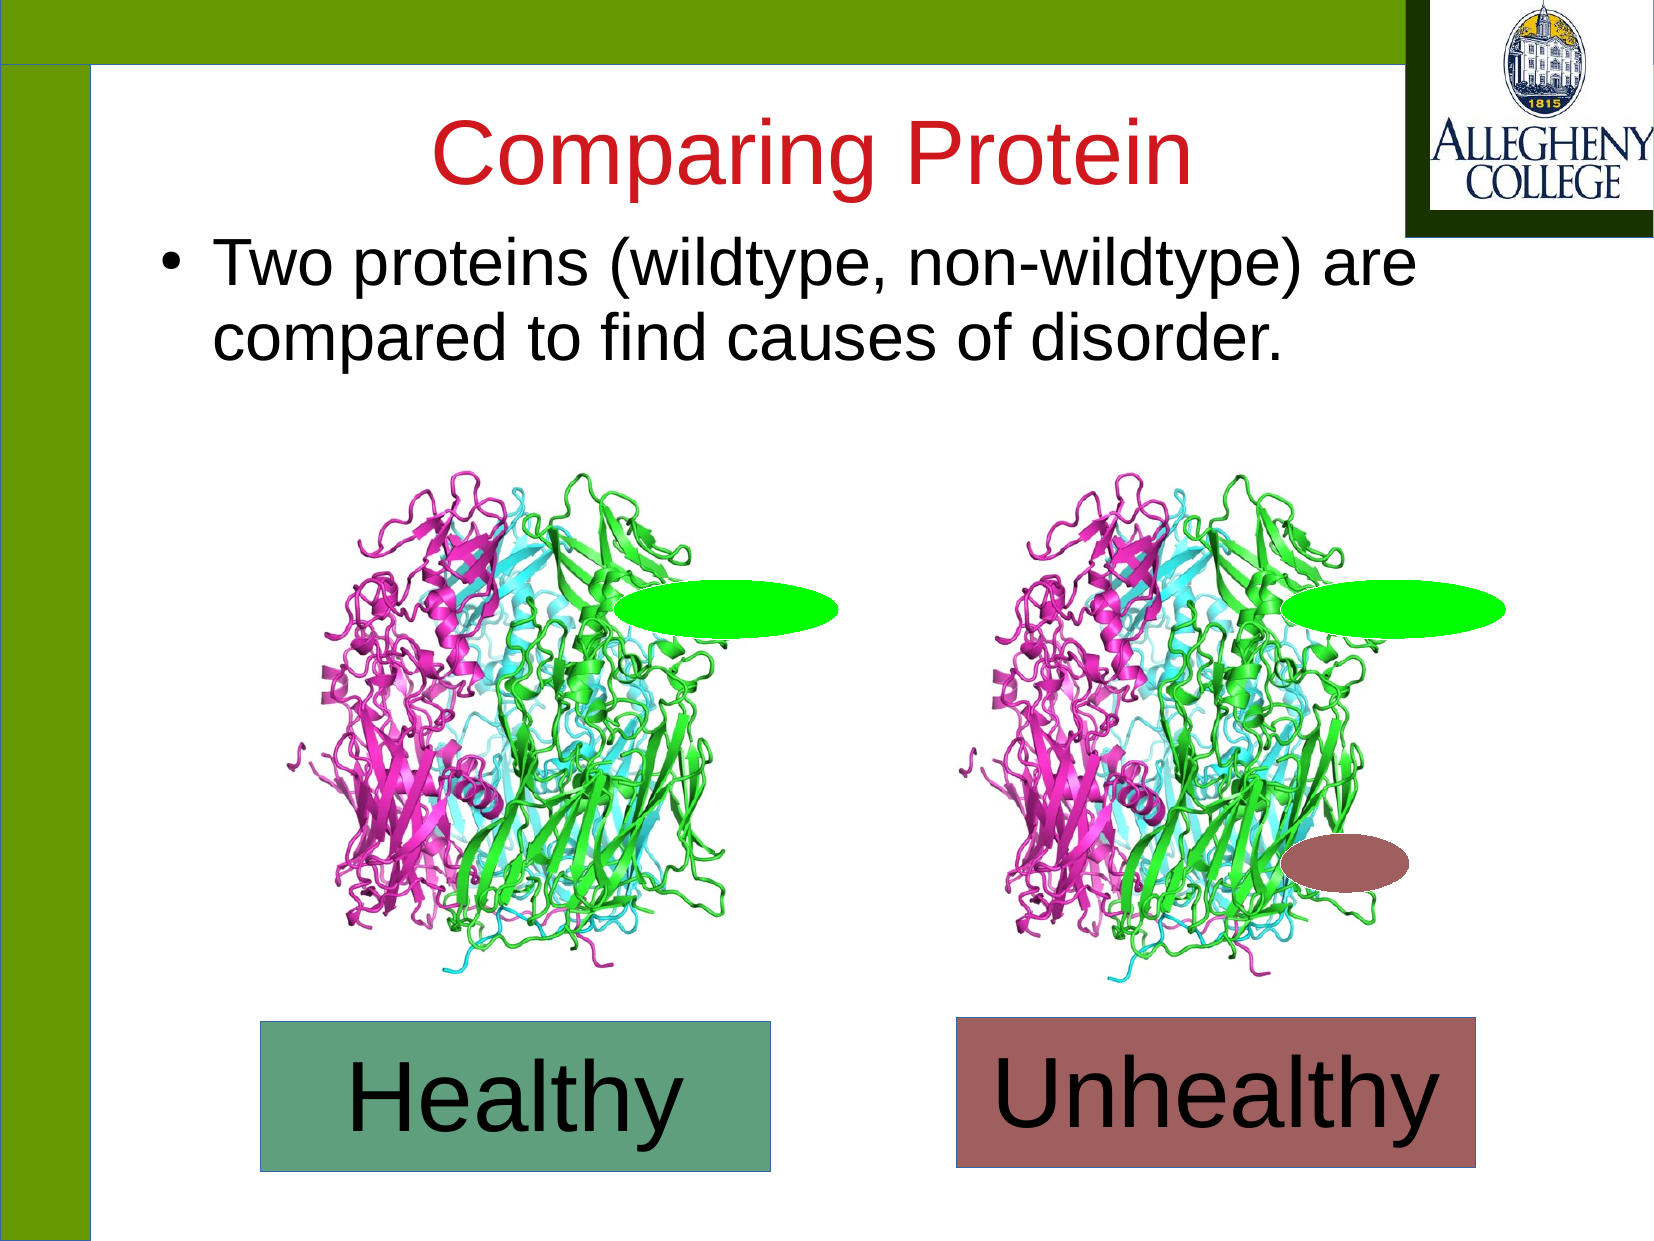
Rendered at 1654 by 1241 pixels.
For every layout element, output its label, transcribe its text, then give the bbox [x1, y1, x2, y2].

text_box [0, 0, 1654, 1241]
text_box Healthy [260, 1021, 771, 1172]
text_box [613, 579, 840, 640]
picture [240, 427, 823, 1010]
picture [1430, 0, 1654, 210]
list Two proteins (wildtype, non-wildtype) are compared to find causes of disorder. [141, 225, 1516, 481]
picture [915, 428, 1469, 1019]
text_box [1280, 579, 1507, 640]
text_box [1280, 833, 1411, 894]
title Comparing Protein [112, 65, 1405, 257]
text_box Unhealthy [956, 1017, 1476, 1168]
